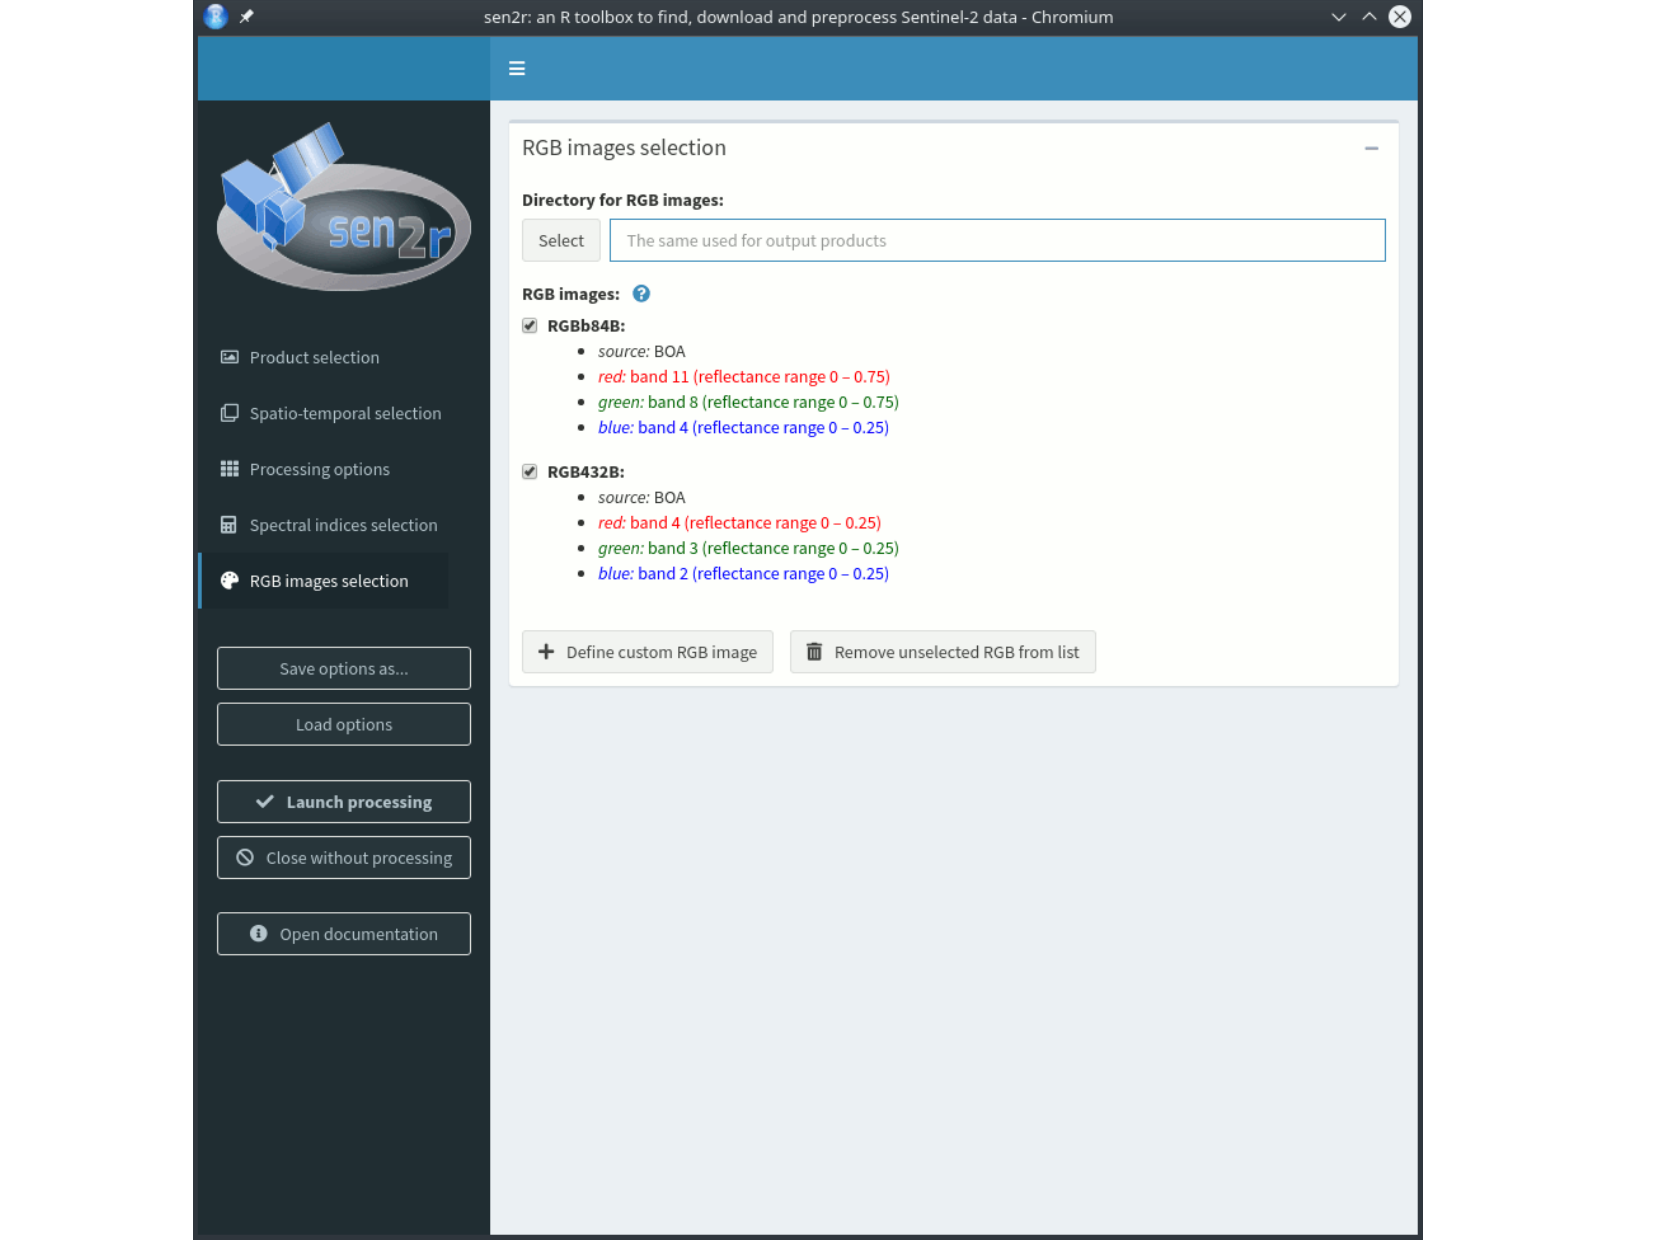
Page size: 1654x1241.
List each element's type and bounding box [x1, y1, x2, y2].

picture [193, 0, 1423, 1240]
